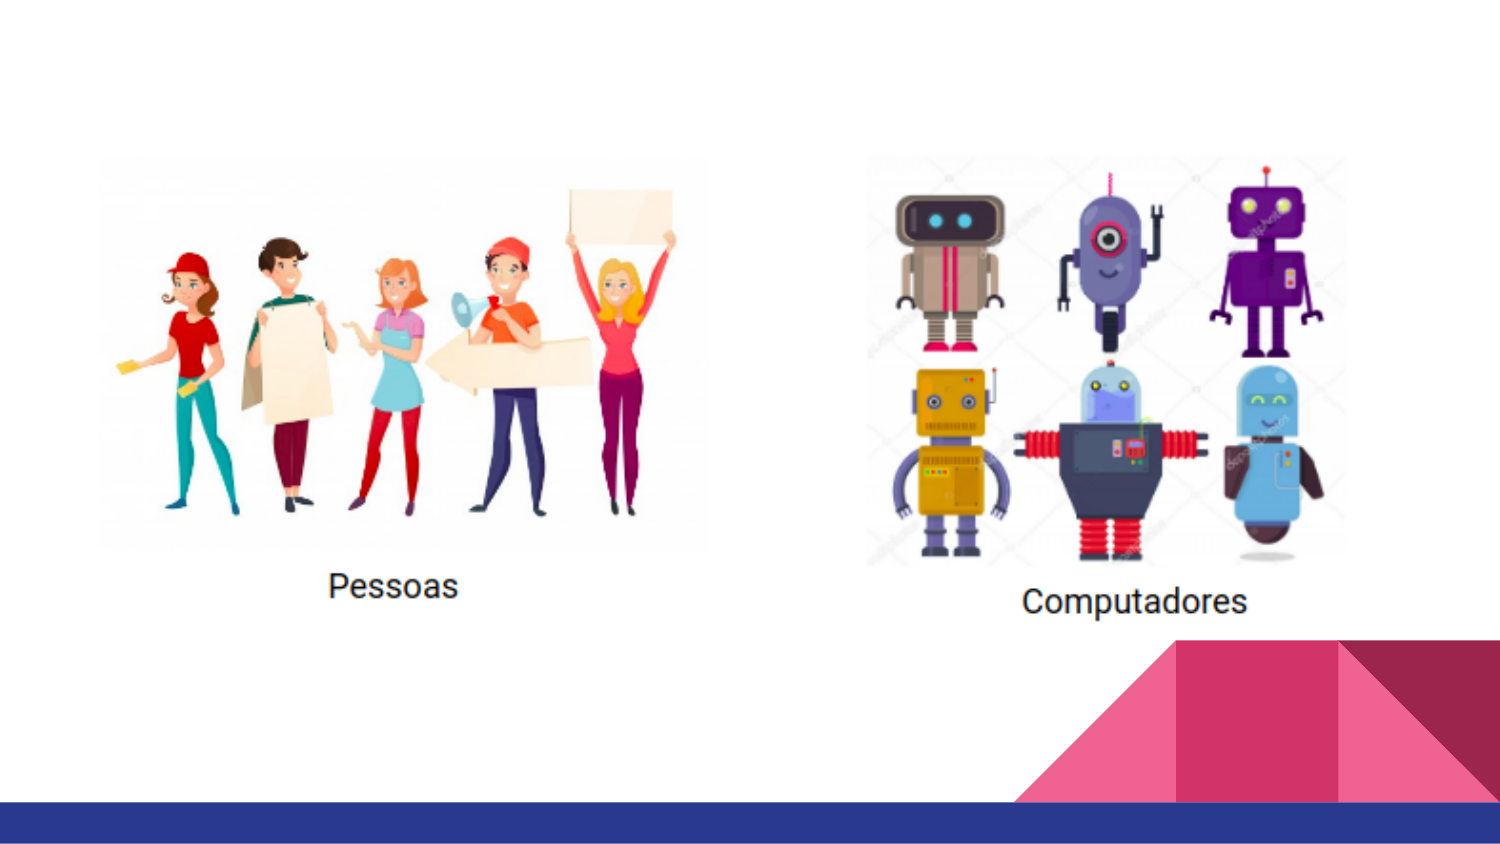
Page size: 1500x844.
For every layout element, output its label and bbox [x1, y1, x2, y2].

picture [99, 108, 1378, 631]
